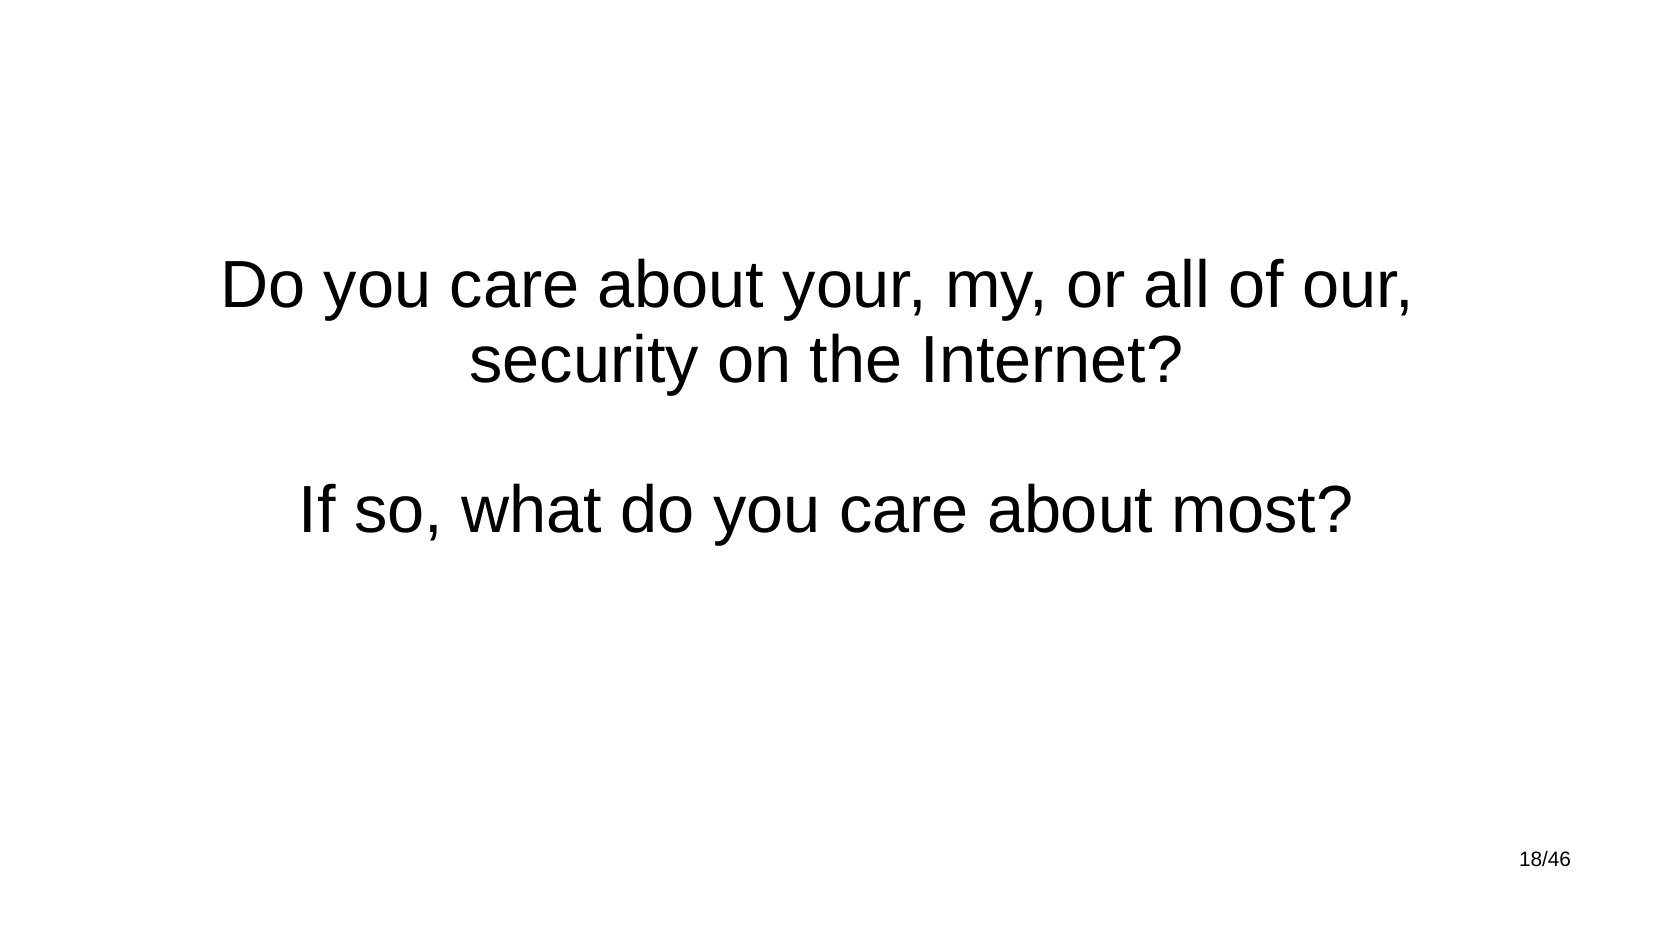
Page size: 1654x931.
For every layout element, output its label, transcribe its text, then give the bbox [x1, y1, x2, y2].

subtitle Do you care about your, my, or all of our, security on the Internet? If so, what do you care about most? [82, 37, 1571, 757]
